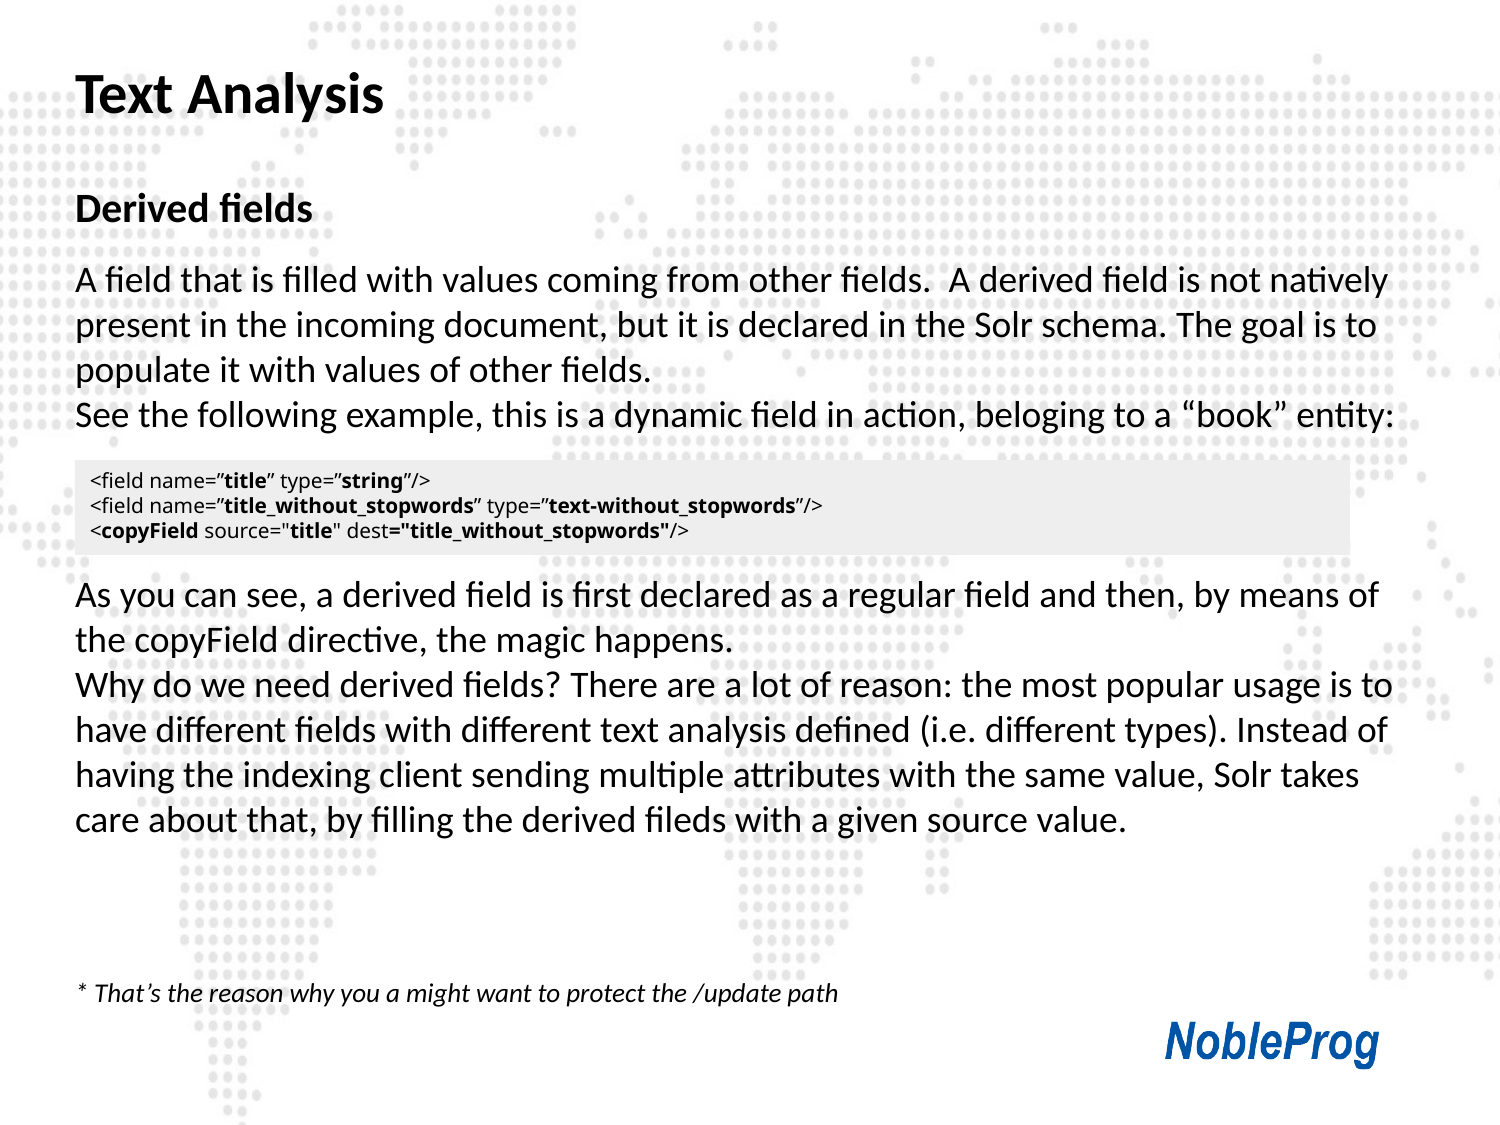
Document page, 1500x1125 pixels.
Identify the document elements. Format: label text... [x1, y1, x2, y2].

text_box Derived fields [75, 180, 1425, 255]
text_box A field that is filled with values coming from other fields. A derived field is not natively present in the incoming document, but it is declared in the Solr schema. The goal is to populate it with values of other fields. See the following example, this is a dynamic field in action, beloging to a “book” entity: As you can see, a derived field is first declared as a regular field and then, by means of the copyField directive, the magic happens. Why do we need derived fields? There are a lot of reason: the most popular usage is to have different fields with different text analysis defined (i.e. different types). Instead of having the indexing client sending multiple attributes with the same value, Solr takes care about that, by filling the derived fileds with a given source value. [75, 255, 1425, 975]
text_box Text Analysis [75, 55, 1425, 180]
text_box * That’s the reason why you a might want to protect the /update path [60, 975, 1500, 1040]
picture [0, 0, 1500, 1125]
text_box <field name=”title” type=”string”/> <field name=”title_without_stopwords” type=”text-without_stopwords”/> <copyField source="title" dest="title_without_stopwords"/> [74, 460, 1350, 555]
